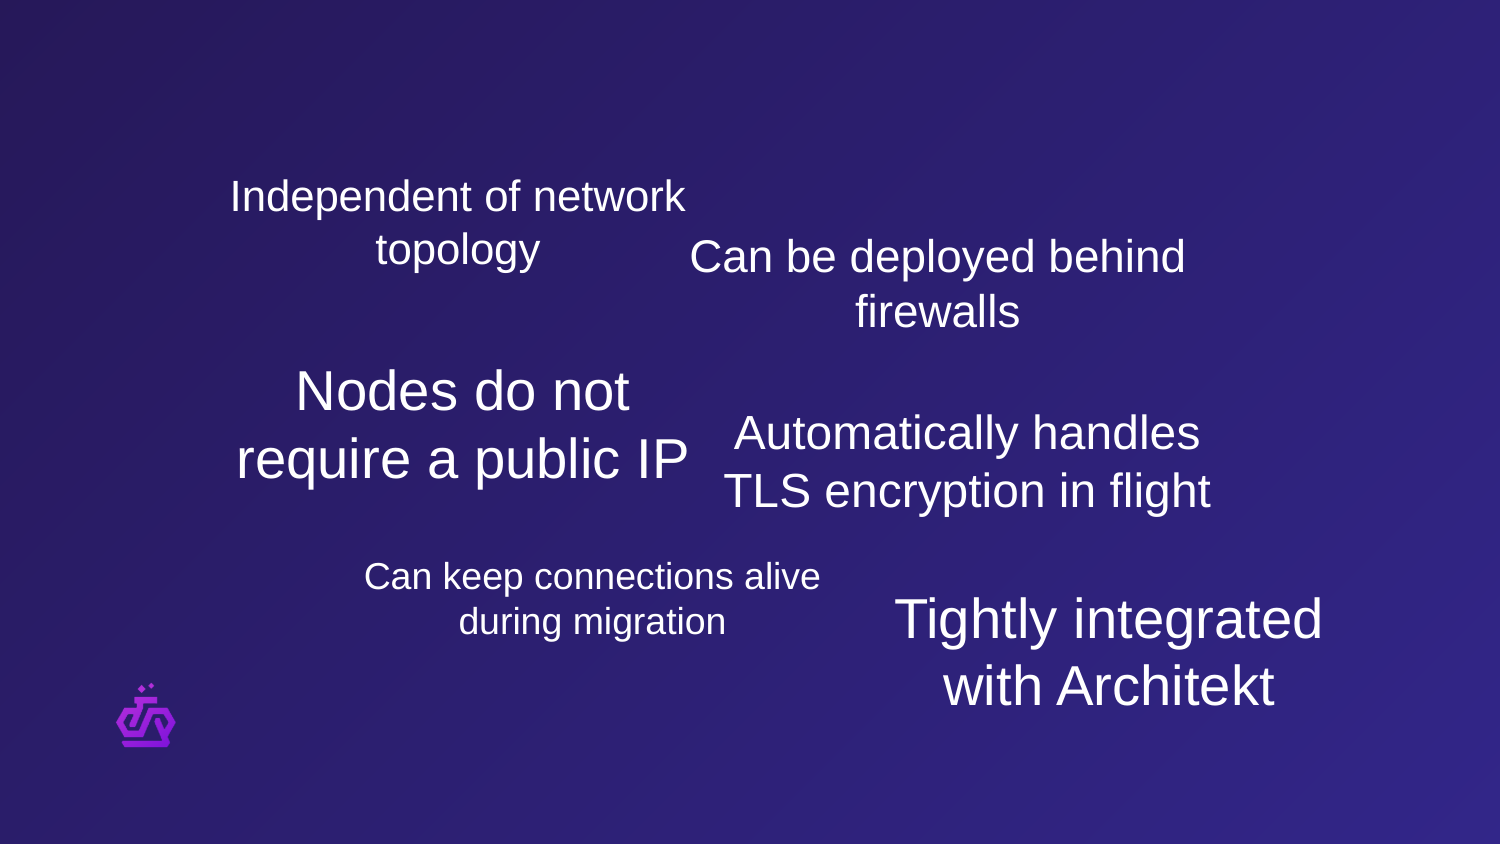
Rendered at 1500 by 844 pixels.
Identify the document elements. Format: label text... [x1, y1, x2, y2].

picture [96, 661, 188, 773]
text_box Independent of network topology [189, 125, 726, 315]
text_box Can be deployed behind firewalls [669, 186, 1206, 376]
text_box Tightly integrated with Architekt [841, 555, 1378, 744]
text_box Nodes do not require a public IP [195, 327, 699, 517]
text_box Can keep connections alive during migration [324, 502, 861, 691]
text_box Automatically handles TLS encryption in flight [699, 364, 1236, 554]
